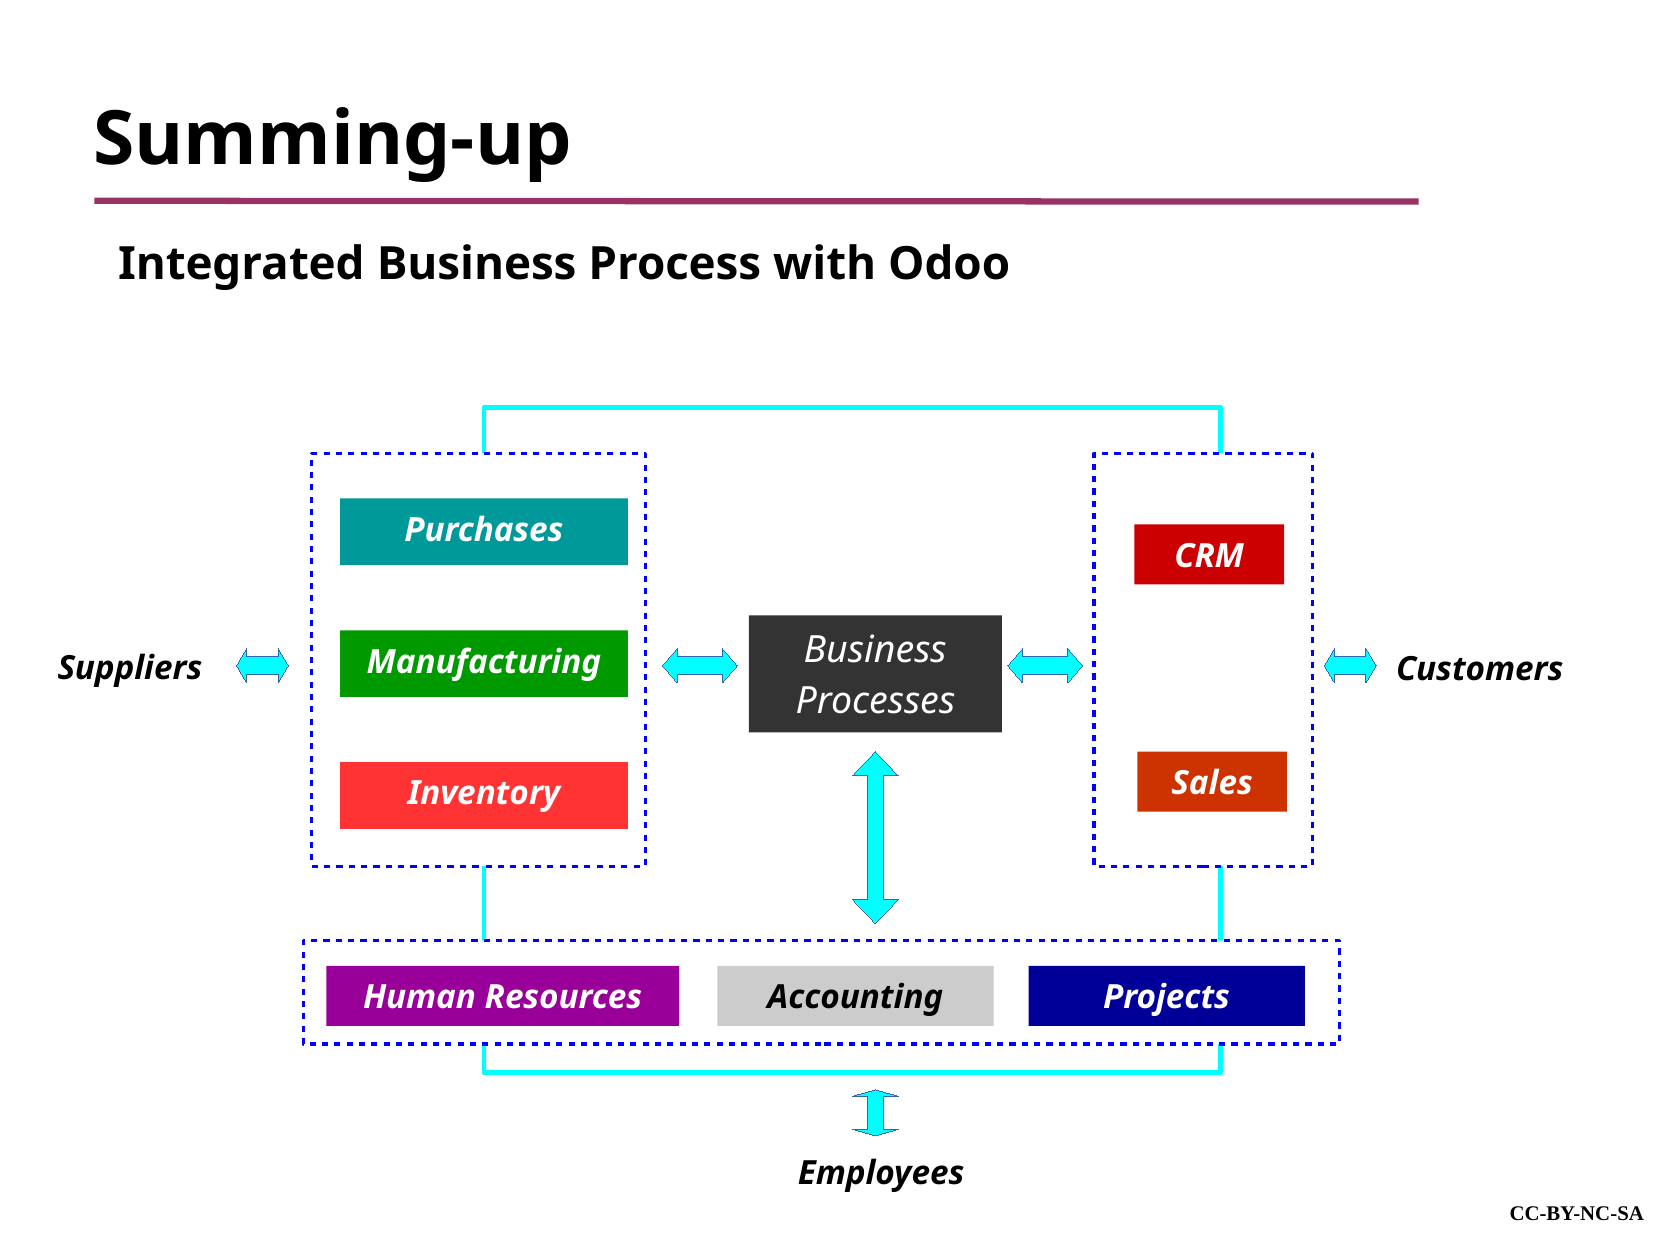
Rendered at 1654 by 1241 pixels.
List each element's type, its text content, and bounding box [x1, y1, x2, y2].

text_box Purchases [340, 498, 628, 566]
title Summing-up [93, 31, 1570, 239]
text_box Inventory [340, 762, 628, 829]
text_box Suppliers [23, 636, 237, 700]
text_box Human Resources [326, 965, 680, 1022]
text_box [1324, 648, 1377, 683]
text_box [236, 648, 289, 683]
text_box Accounting [717, 965, 994, 1022]
title Integrated Business Process with Odoo [118, 239, 1394, 304]
text_box CRM [1134, 524, 1285, 580]
text_box [303, 407, 1340, 1073]
text_box Employees [754, 1141, 1008, 1205]
text_box Manufacturing [340, 630, 628, 697]
text_box Customers [1353, 637, 1607, 700]
text_box Projects [1028, 965, 1305, 1022]
text_box Sales [1137, 751, 1287, 807]
text_box Business Processes [748, 615, 1002, 715]
text_box [852, 1089, 899, 1136]
